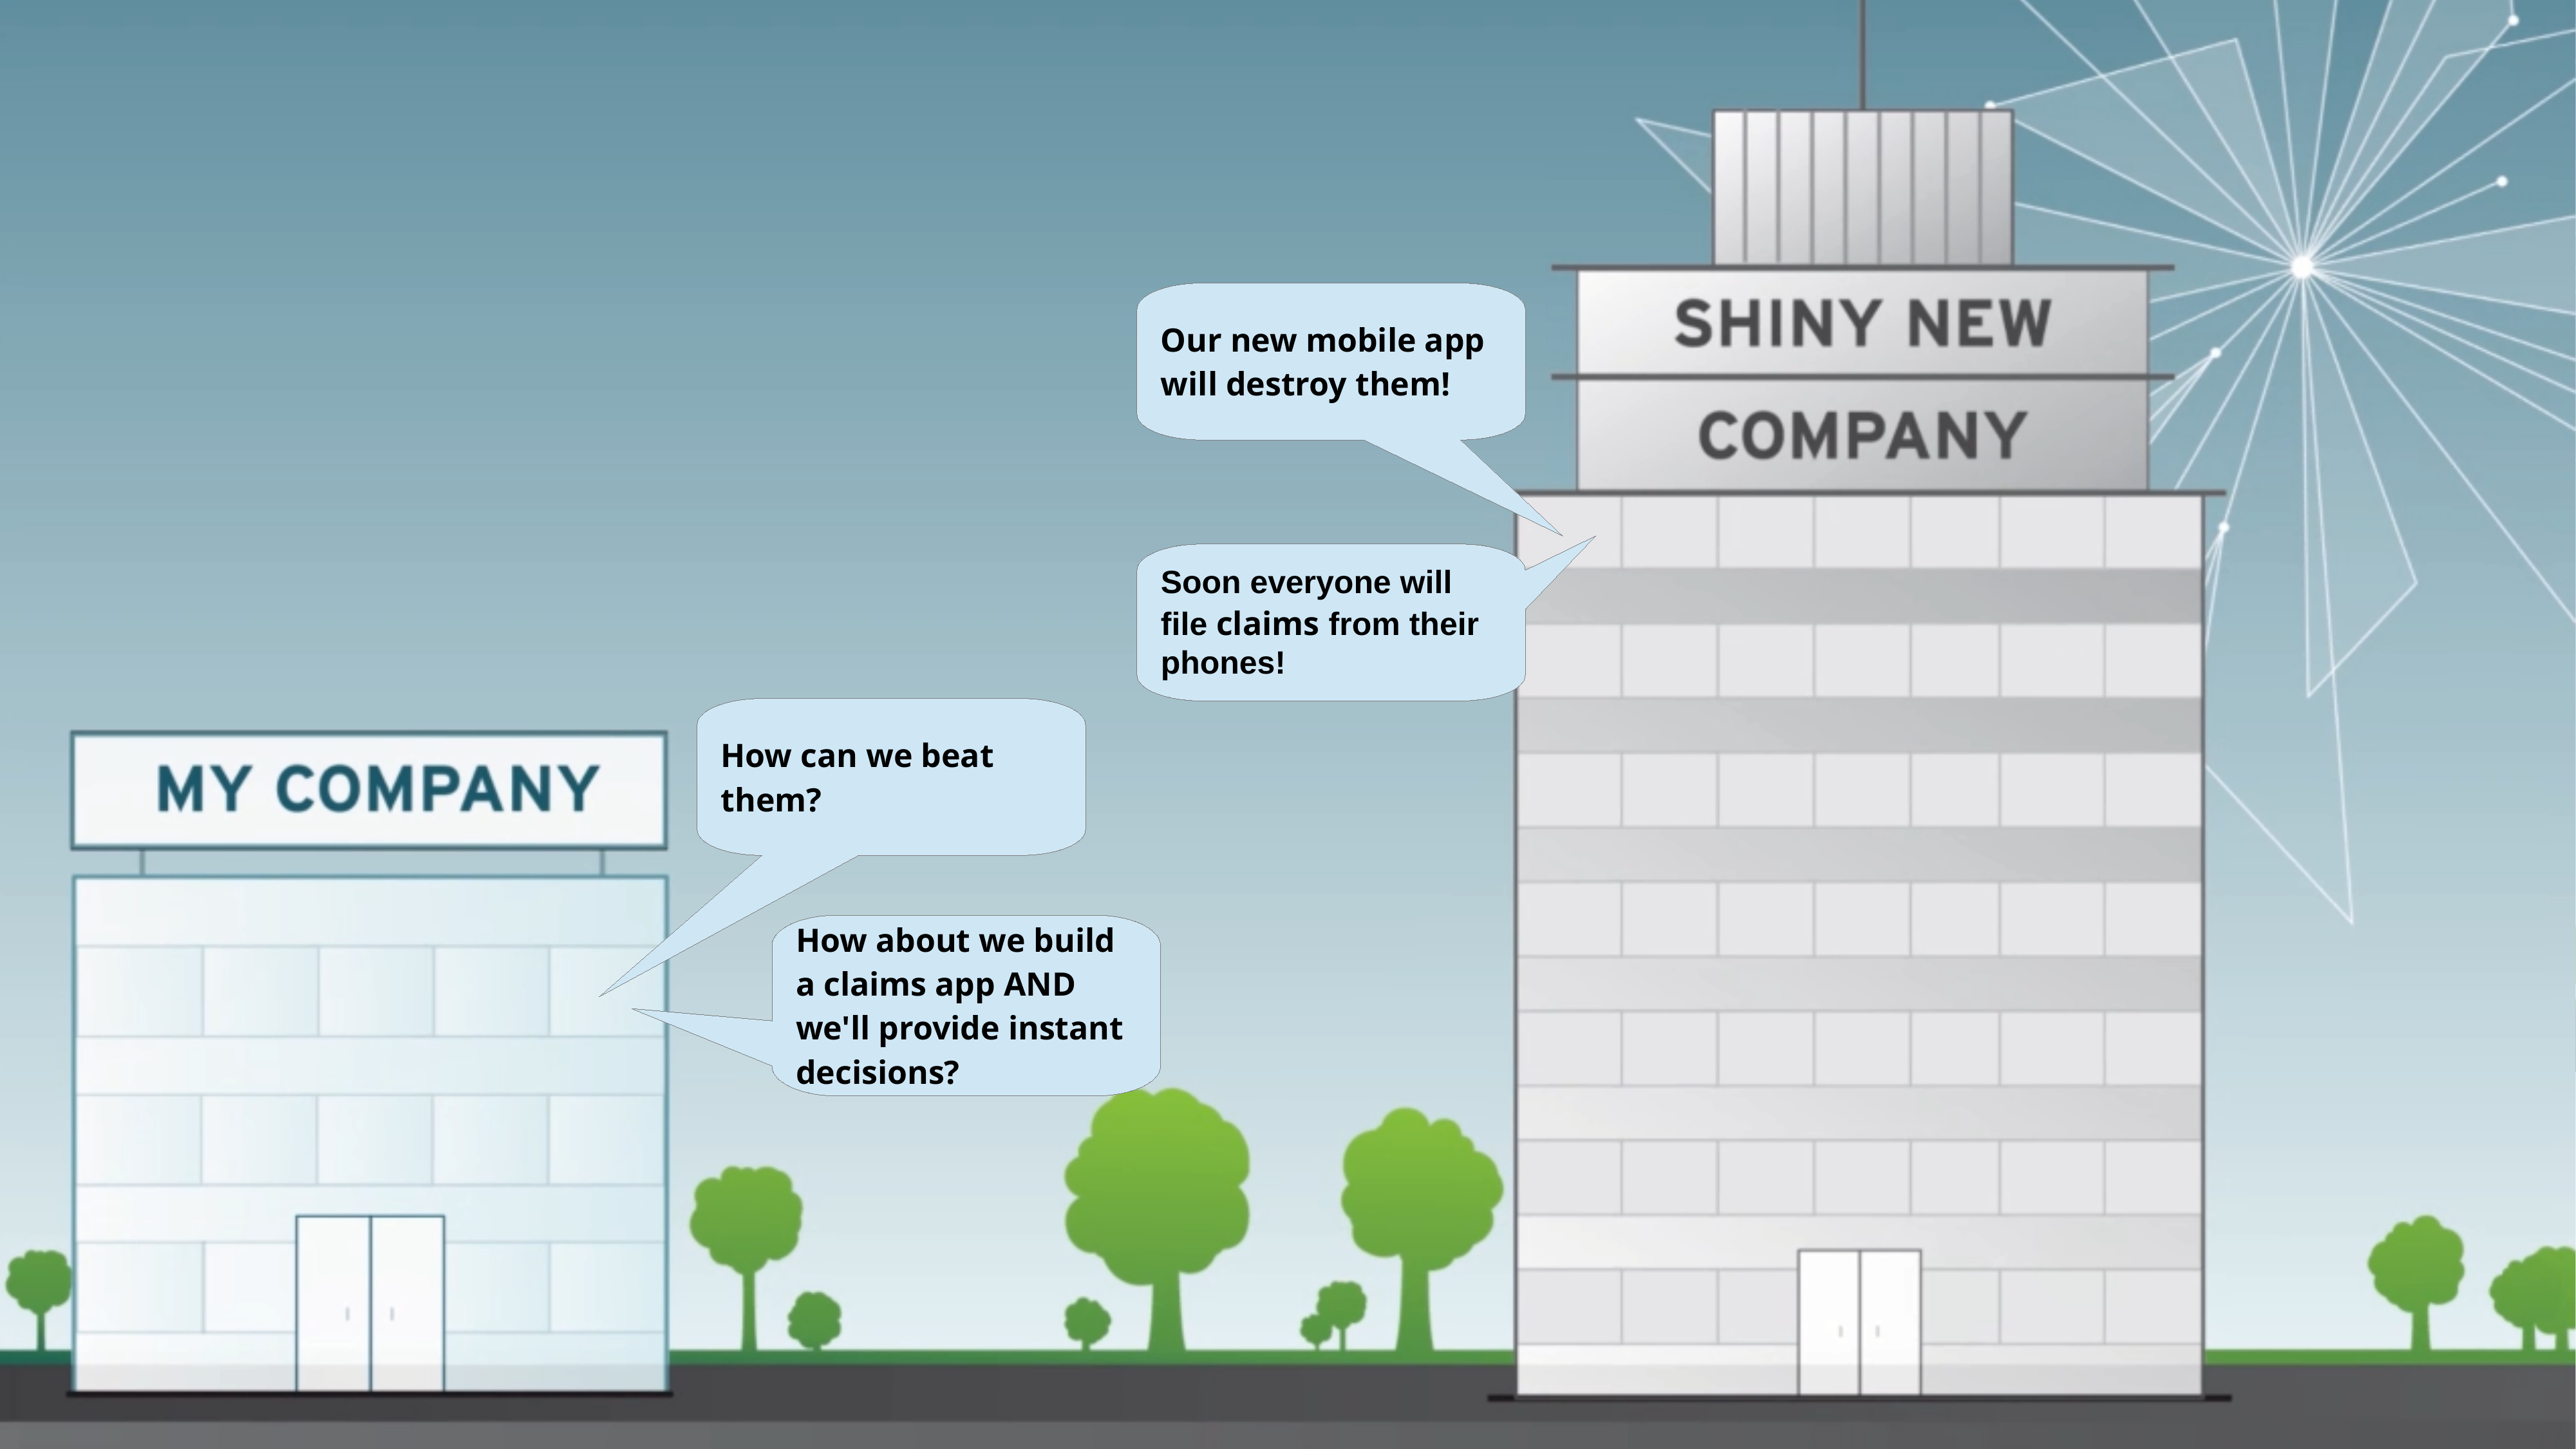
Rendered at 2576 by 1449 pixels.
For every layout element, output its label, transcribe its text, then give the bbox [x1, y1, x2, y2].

text_box How can we beat them? [599, 698, 1086, 997]
text_box Our new mobile app will destroy them! [1136, 283, 1563, 536]
text_box Soon everyone will file claims from their phones! [1136, 536, 1596, 701]
text_box How about we build a claims app AND we'll provide instant decisions? [632, 915, 1161, 1096]
picture [0, 0, 2576, 1449]
